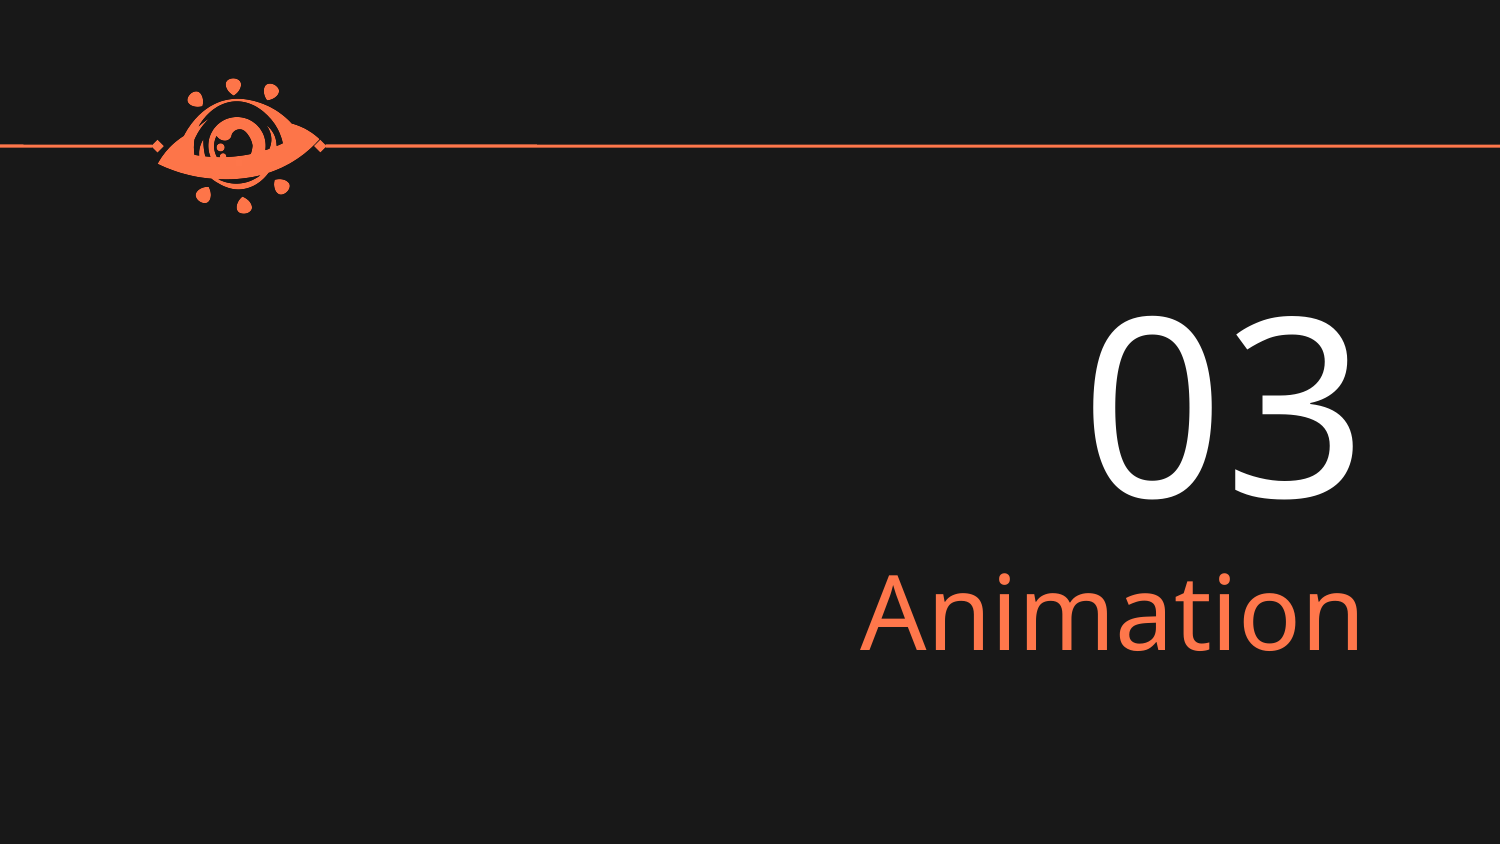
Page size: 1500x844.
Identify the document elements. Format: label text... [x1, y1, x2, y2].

title Animation [565, 539, 1382, 678]
title 03 [620, 283, 1382, 513]
picture [157, 78, 320, 214]
